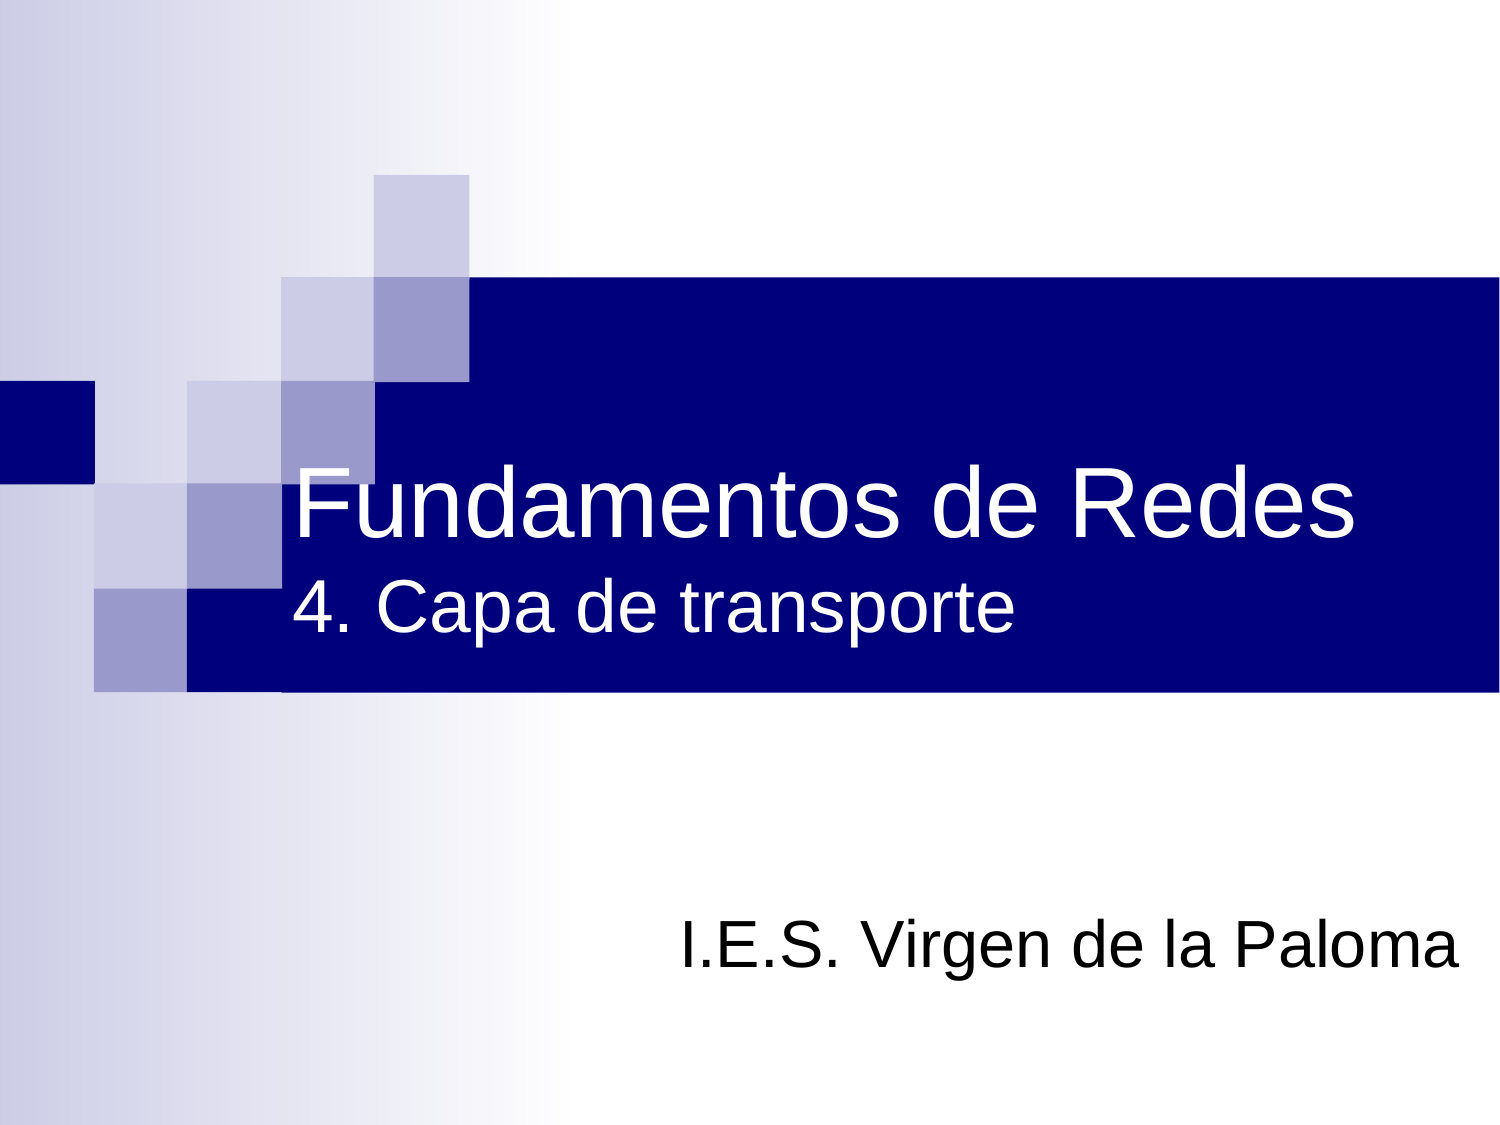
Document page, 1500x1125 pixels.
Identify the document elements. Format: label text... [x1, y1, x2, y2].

text_box Fundamentos de Redes 4. Capa de transporte [277, 361, 1500, 725]
text_box I.E.S. Virgen de la Paloma [88, 699, 1476, 989]
